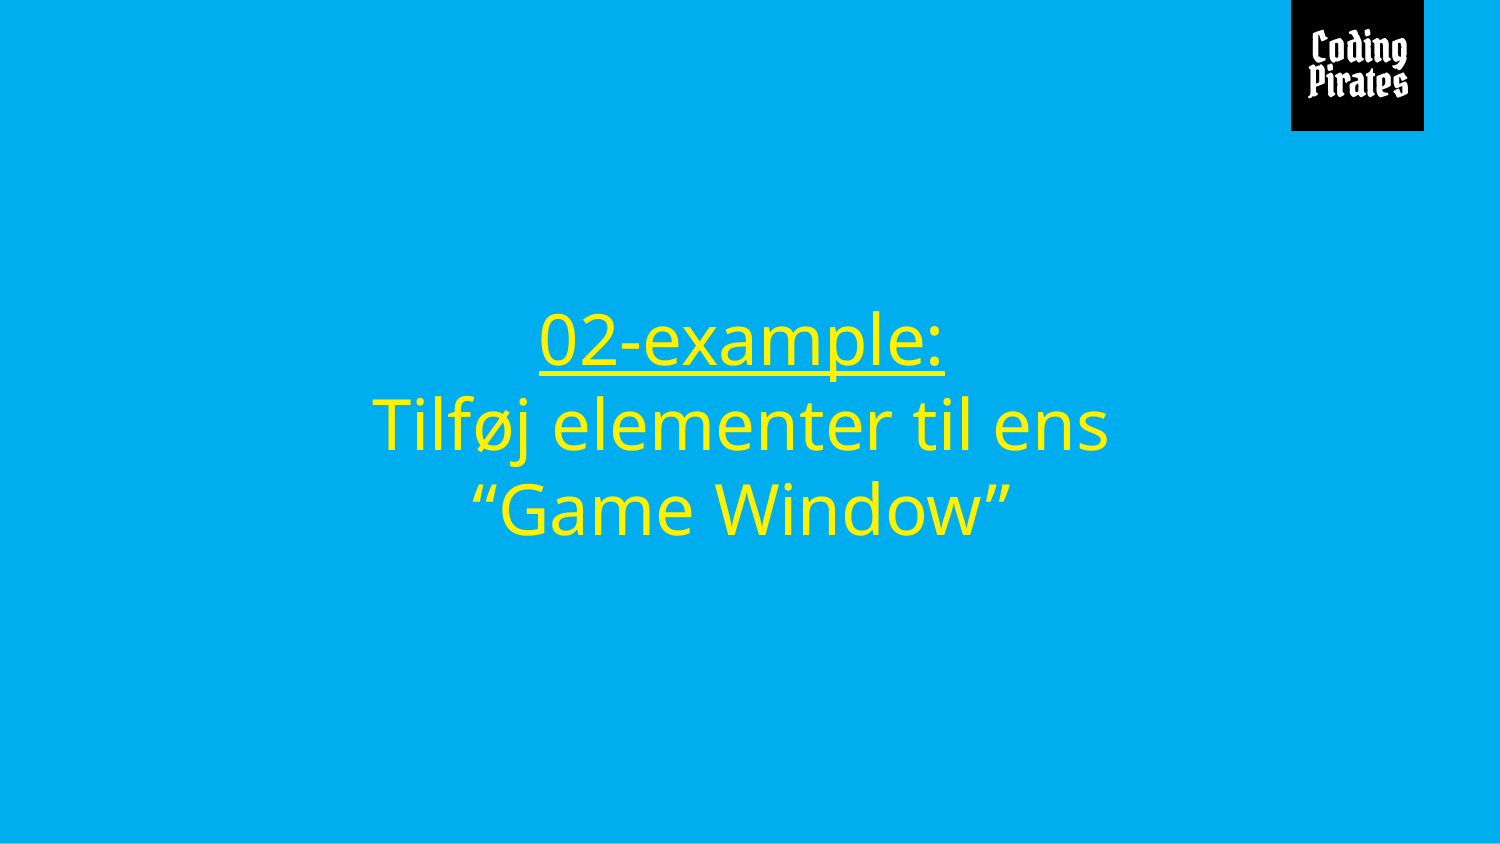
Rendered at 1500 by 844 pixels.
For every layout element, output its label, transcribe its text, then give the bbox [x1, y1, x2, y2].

picture [1292, 0, 1423, 130]
title 02-example: Tilføj elementer til ens “Game Window” [12, 352, 1472, 491]
